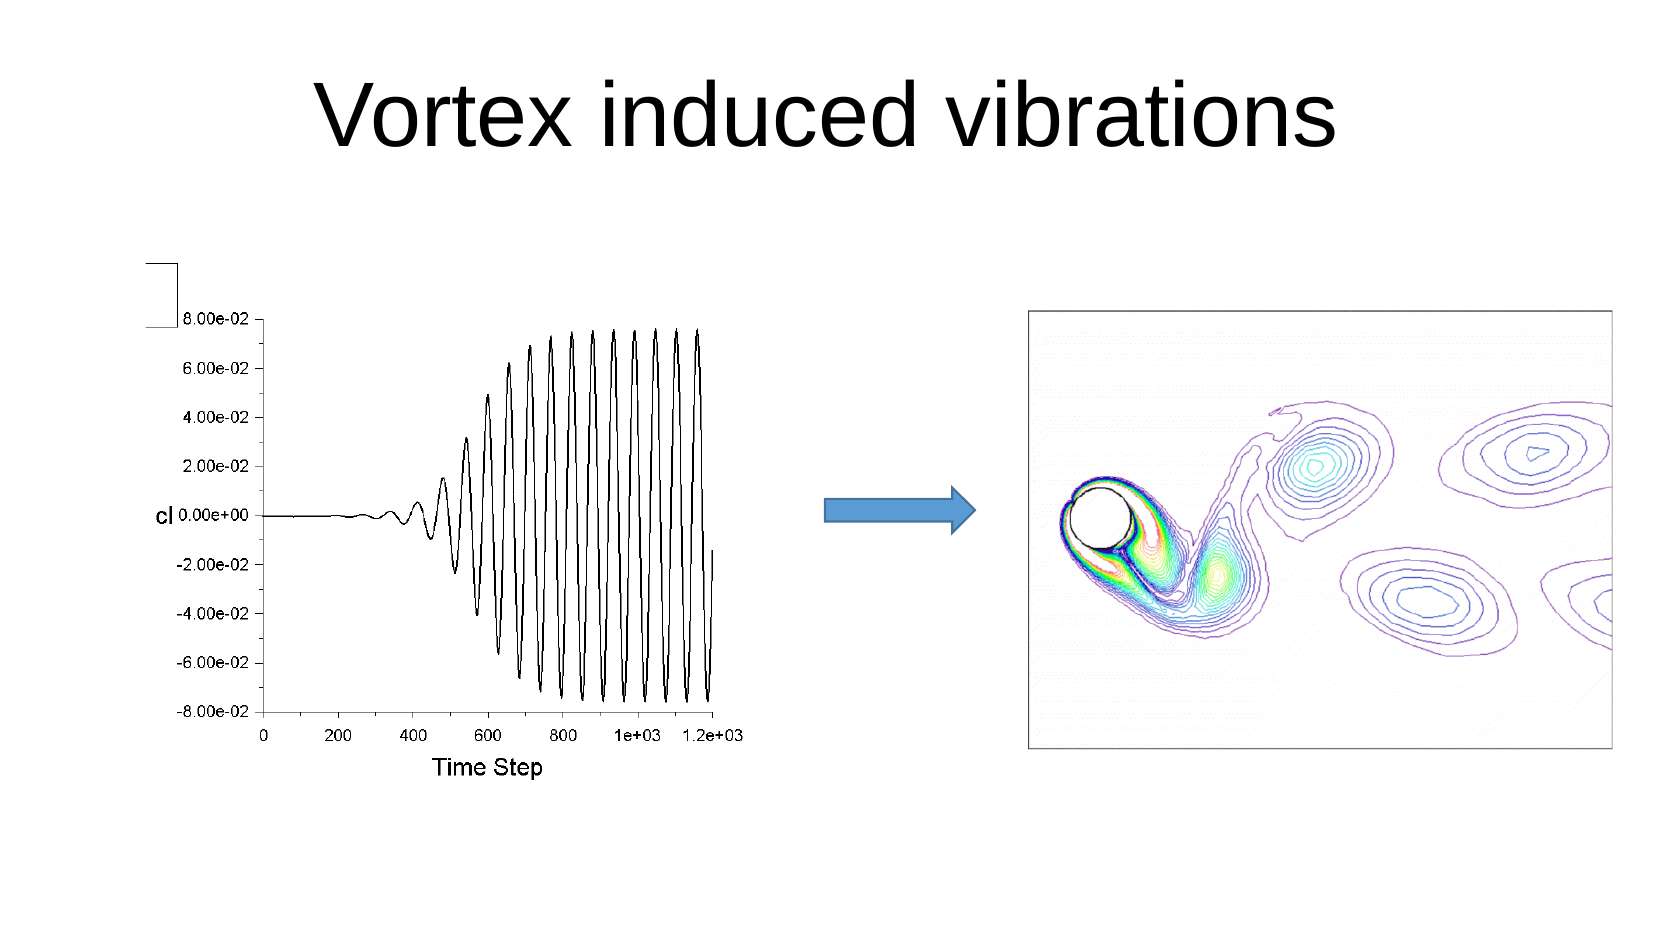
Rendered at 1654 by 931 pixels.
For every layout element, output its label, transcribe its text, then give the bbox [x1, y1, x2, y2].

picture [1028, 309, 1613, 751]
title Vortex induced vibrations [82, 37, 1571, 193]
picture [145, 262, 788, 824]
text_box [825, 487, 976, 533]
